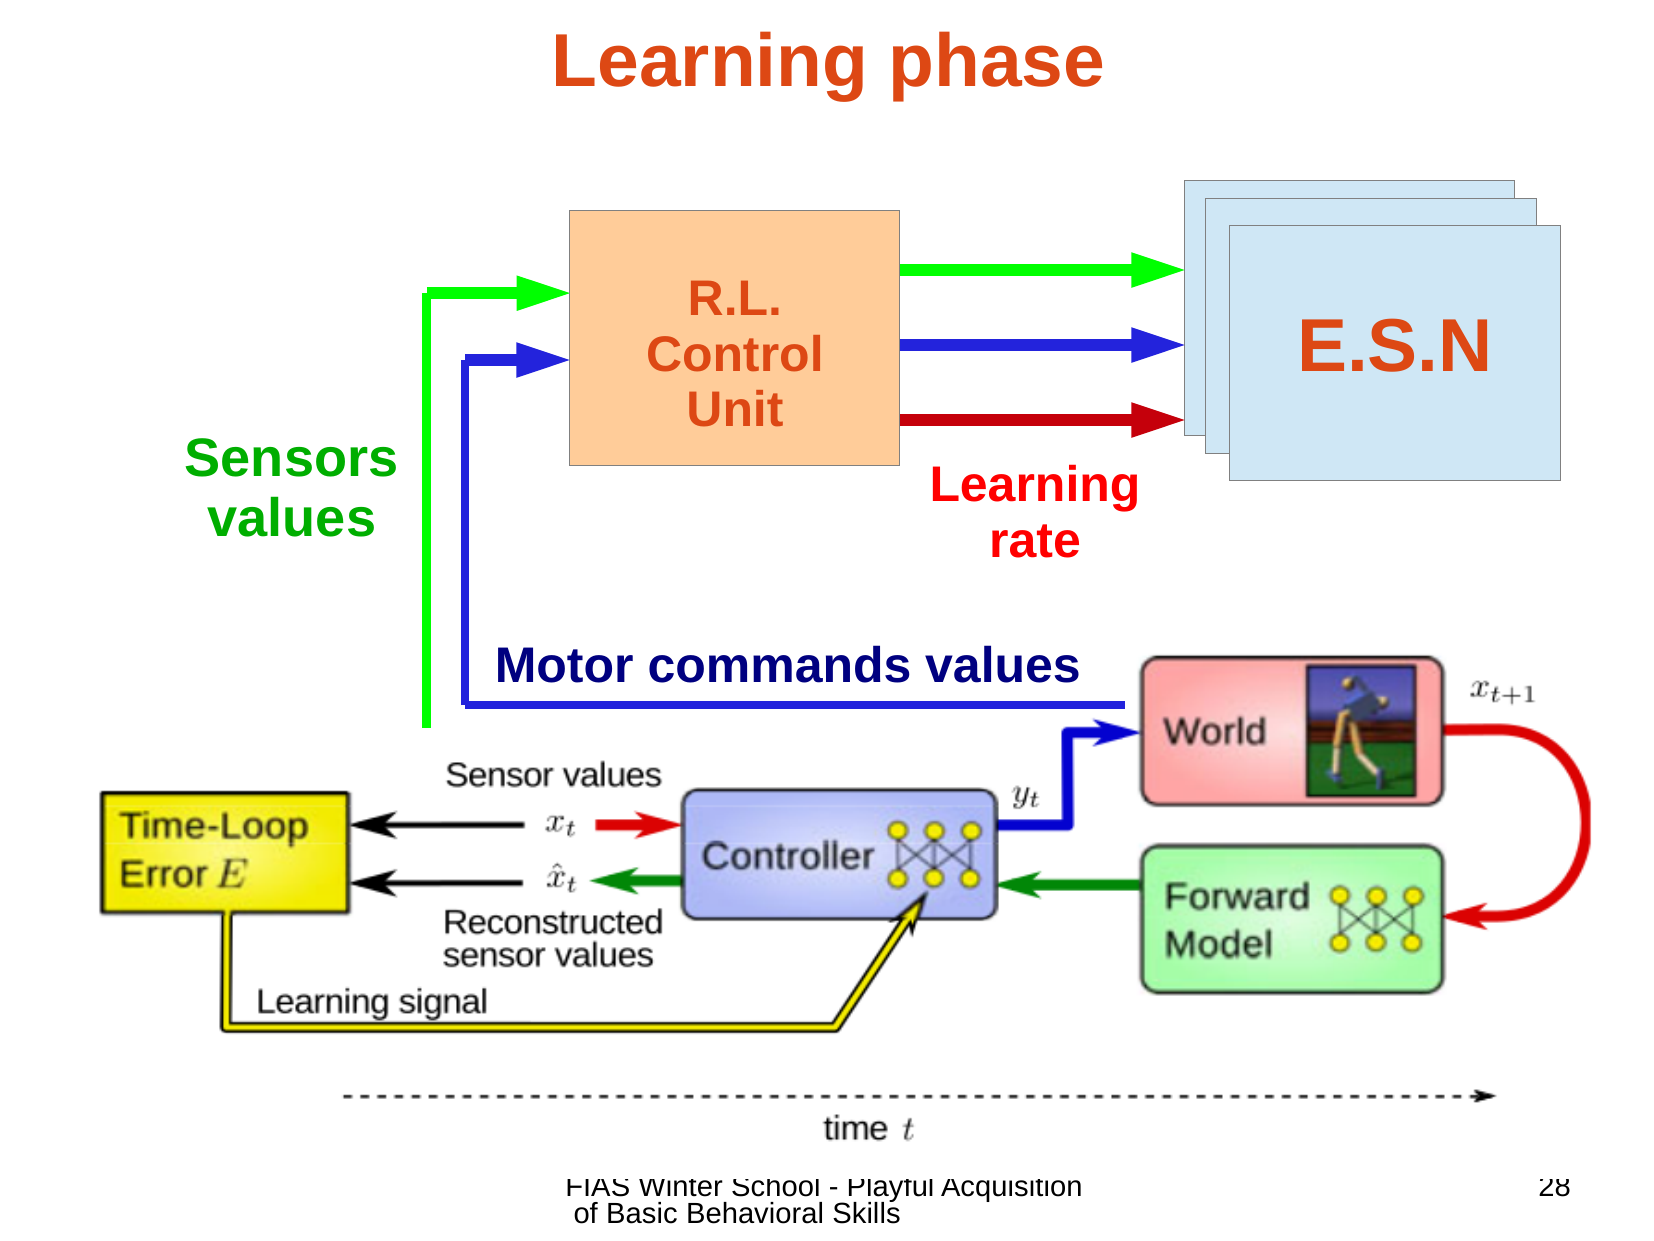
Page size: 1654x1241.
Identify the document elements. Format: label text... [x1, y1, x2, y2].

text_box [569, 210, 900, 466]
text_box R.L. Control Unit [600, 270, 871, 438]
text_box Sensors values [156, 420, 427, 556]
text_box Motor commands values [480, 709, 1111, 781]
text_box Motor commands values [480, 630, 1111, 701]
text_box [1184, 180, 1561, 481]
picture [48, 578, 1654, 1179]
text_box Learning phase [108, 0, 1549, 121]
text_box Learning rate [720, 449, 1351, 601]
text_box E.S.N [1260, 285, 1531, 406]
